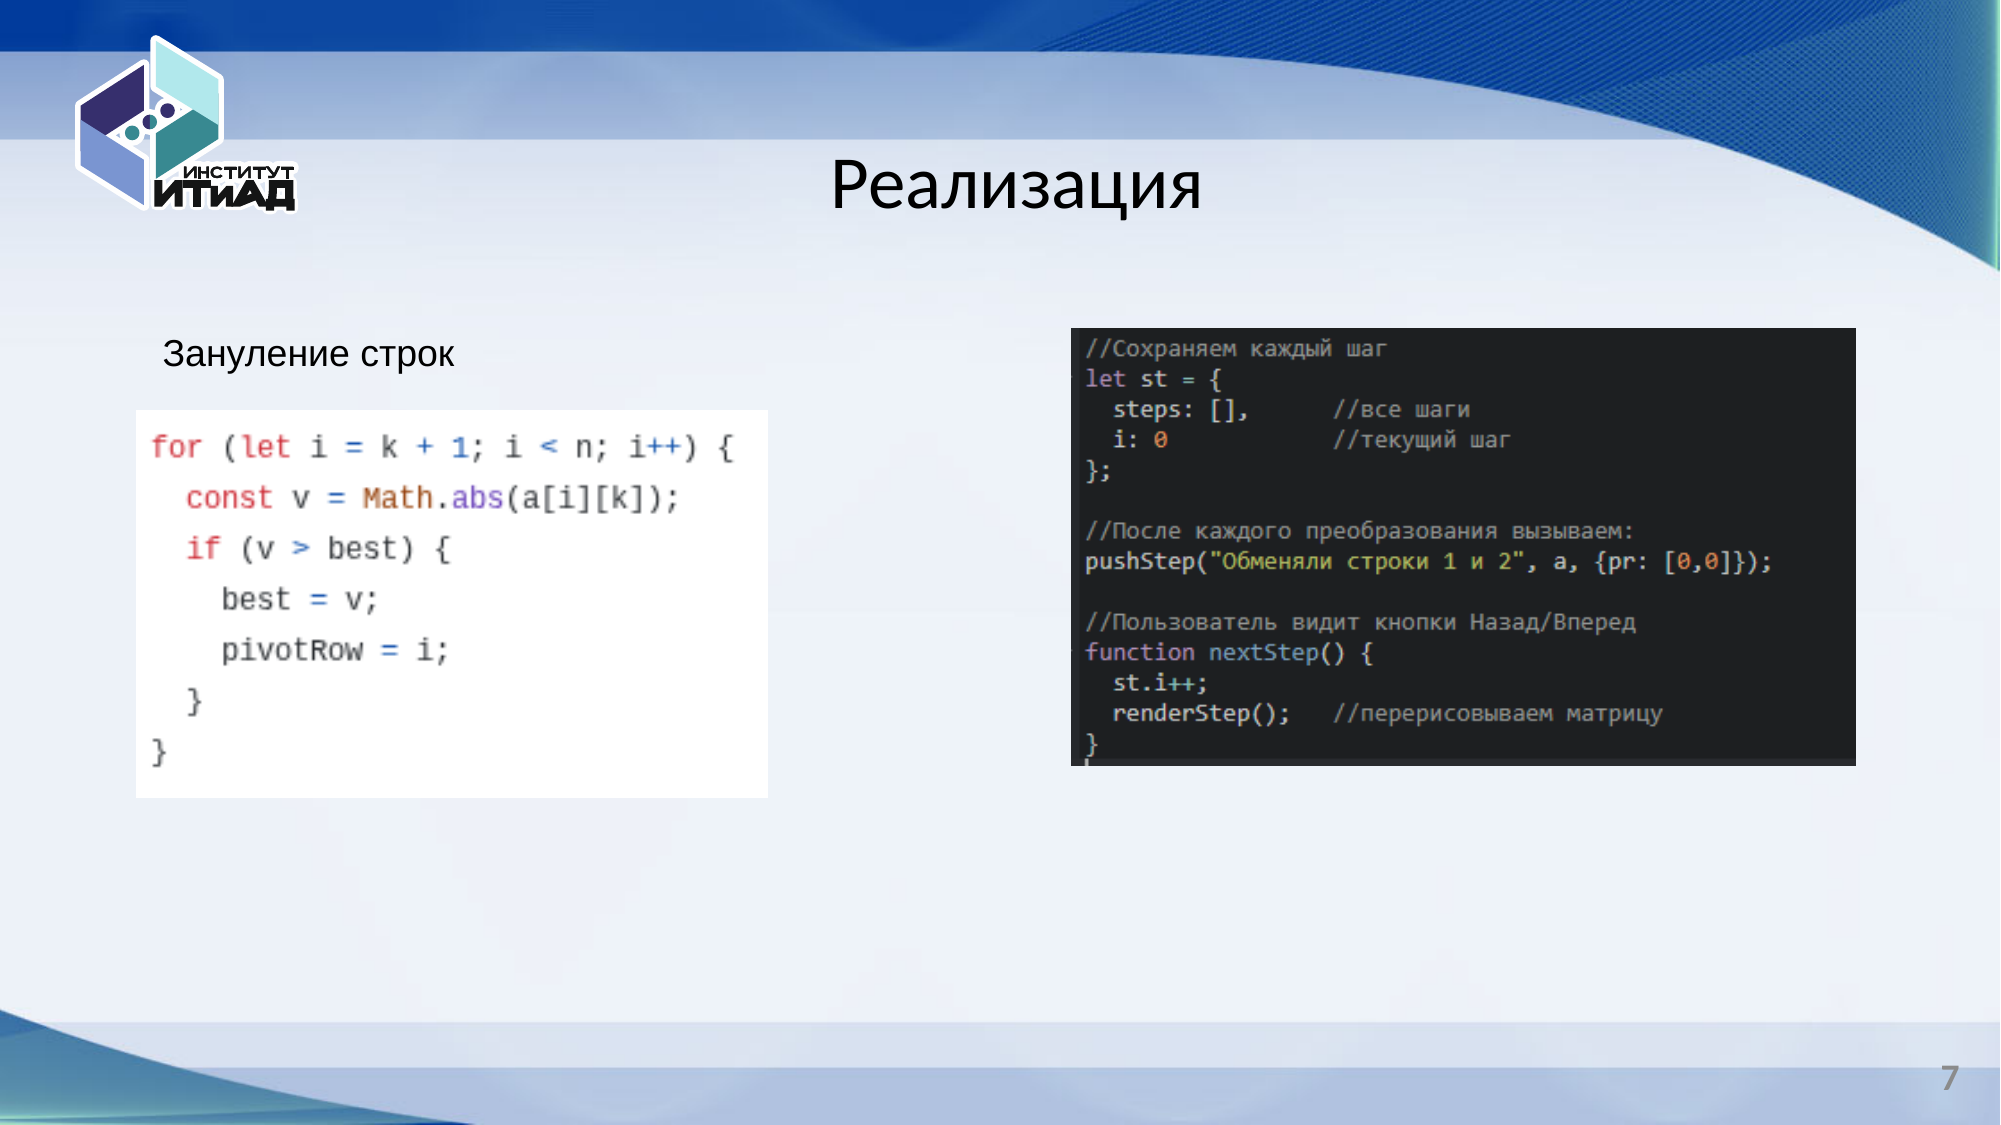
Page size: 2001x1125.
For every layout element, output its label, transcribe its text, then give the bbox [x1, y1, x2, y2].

picture [0, 0, 2000, 1125]
text_box Реализация [285, 125, 1750, 231]
text_box Зануление строк [147, 324, 709, 384]
